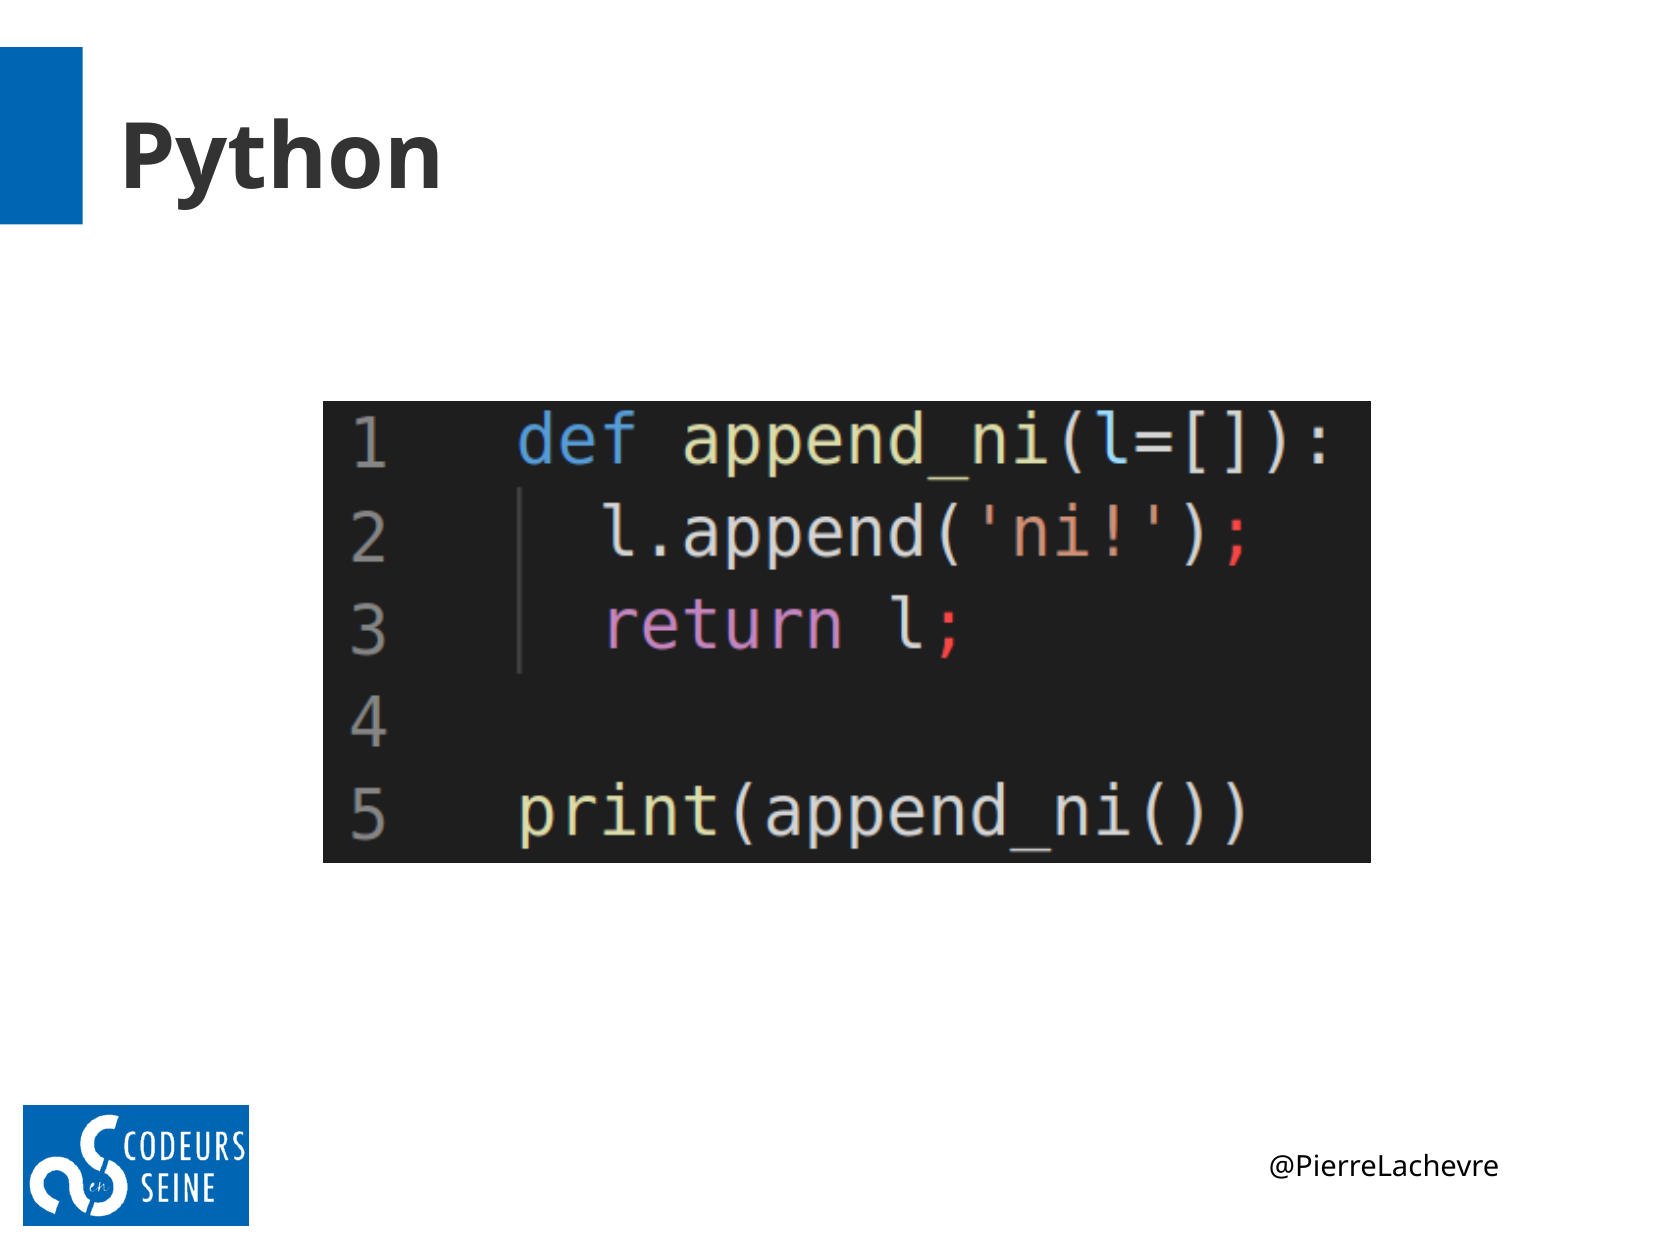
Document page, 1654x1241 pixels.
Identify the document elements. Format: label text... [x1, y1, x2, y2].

title Python [118, 49, 1571, 257]
picture [323, 401, 1371, 863]
picture [23, 1105, 249, 1226]
